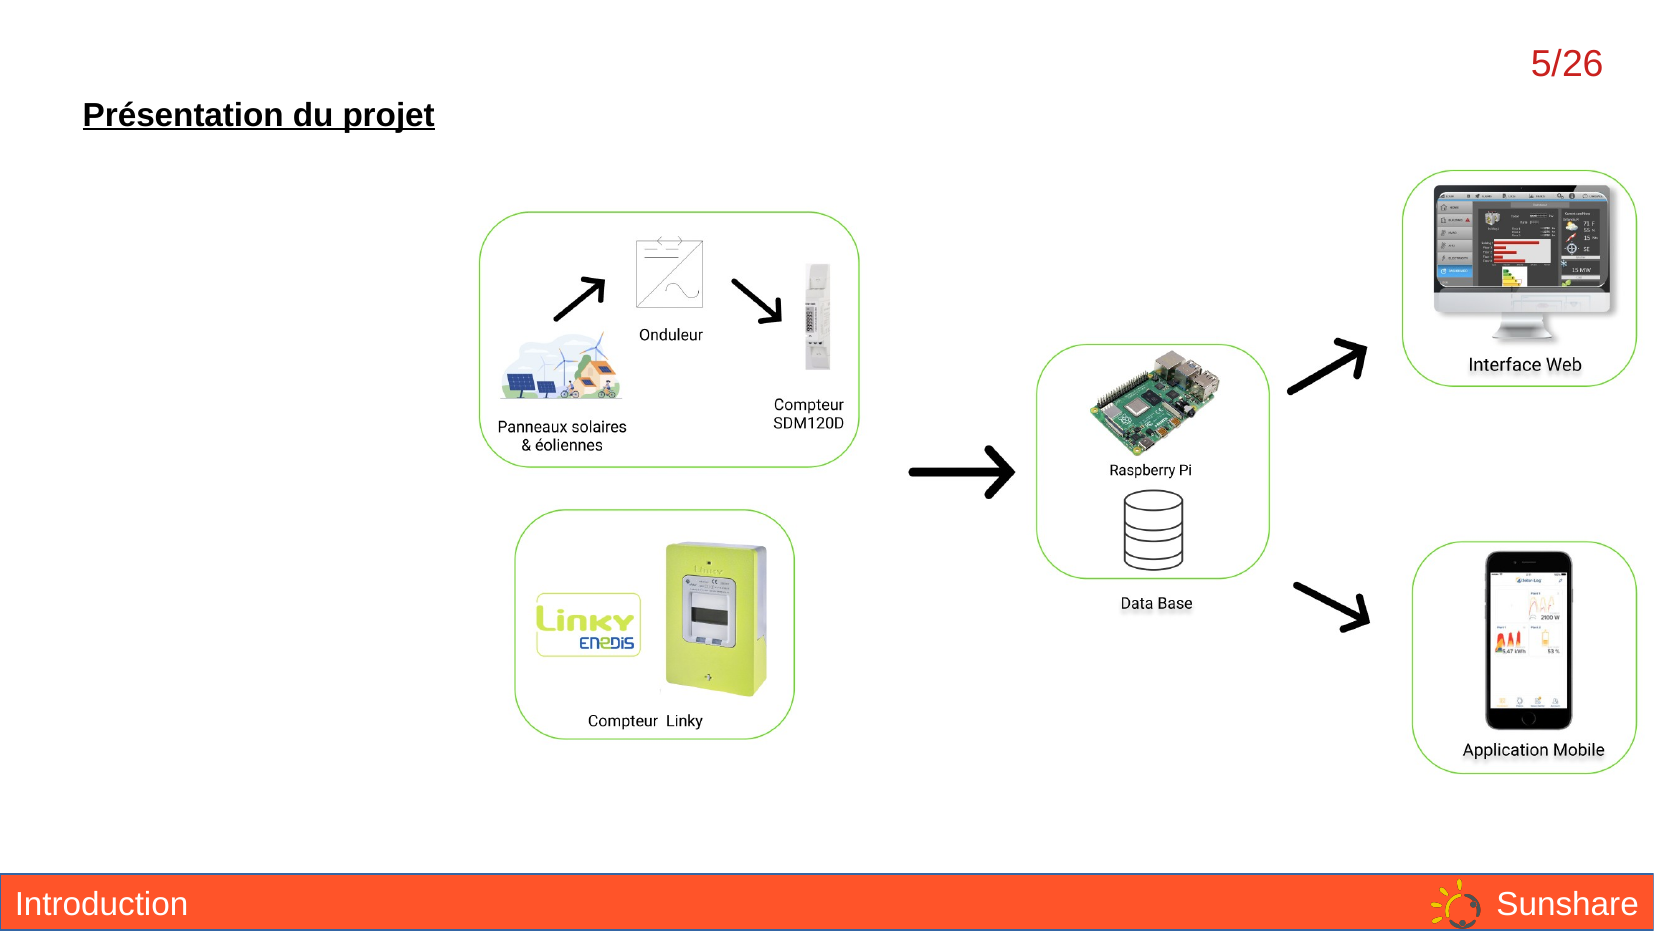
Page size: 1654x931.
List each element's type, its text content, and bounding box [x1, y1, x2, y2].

title Présentation du projet [82, 37, 1571, 193]
text_box Introduction [0, 874, 367, 931]
picture [468, 106, 1654, 869]
picture [1429, 877, 1483, 931]
